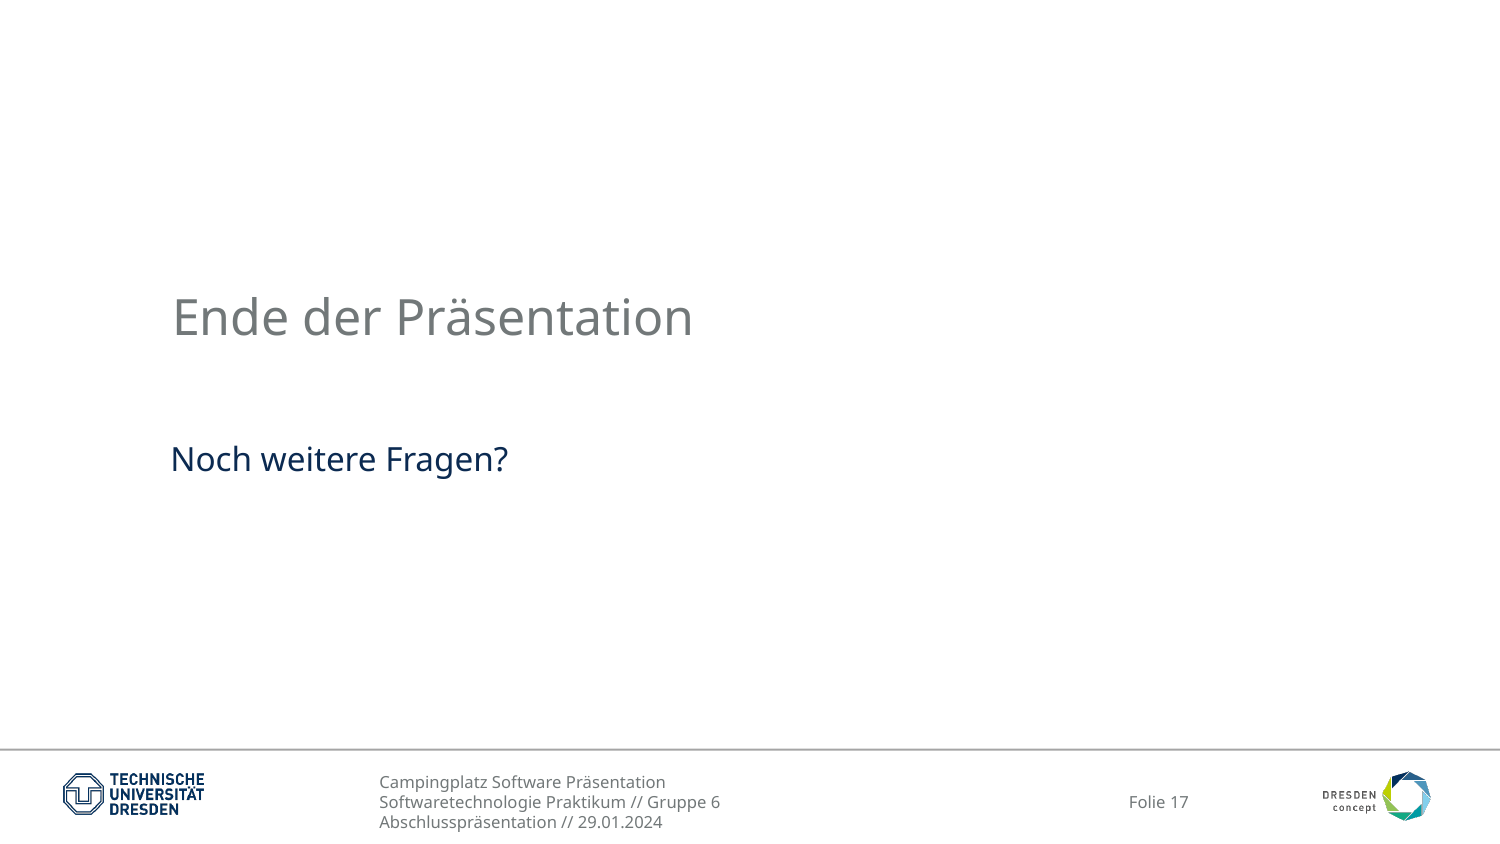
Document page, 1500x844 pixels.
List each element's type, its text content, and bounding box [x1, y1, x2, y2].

picture [1323, 771, 1431, 821]
list Noch weitere Fragen? [155, 430, 1376, 728]
title Ende der Präsentation [157, 244, 1376, 386]
picture [63, 773, 204, 815]
